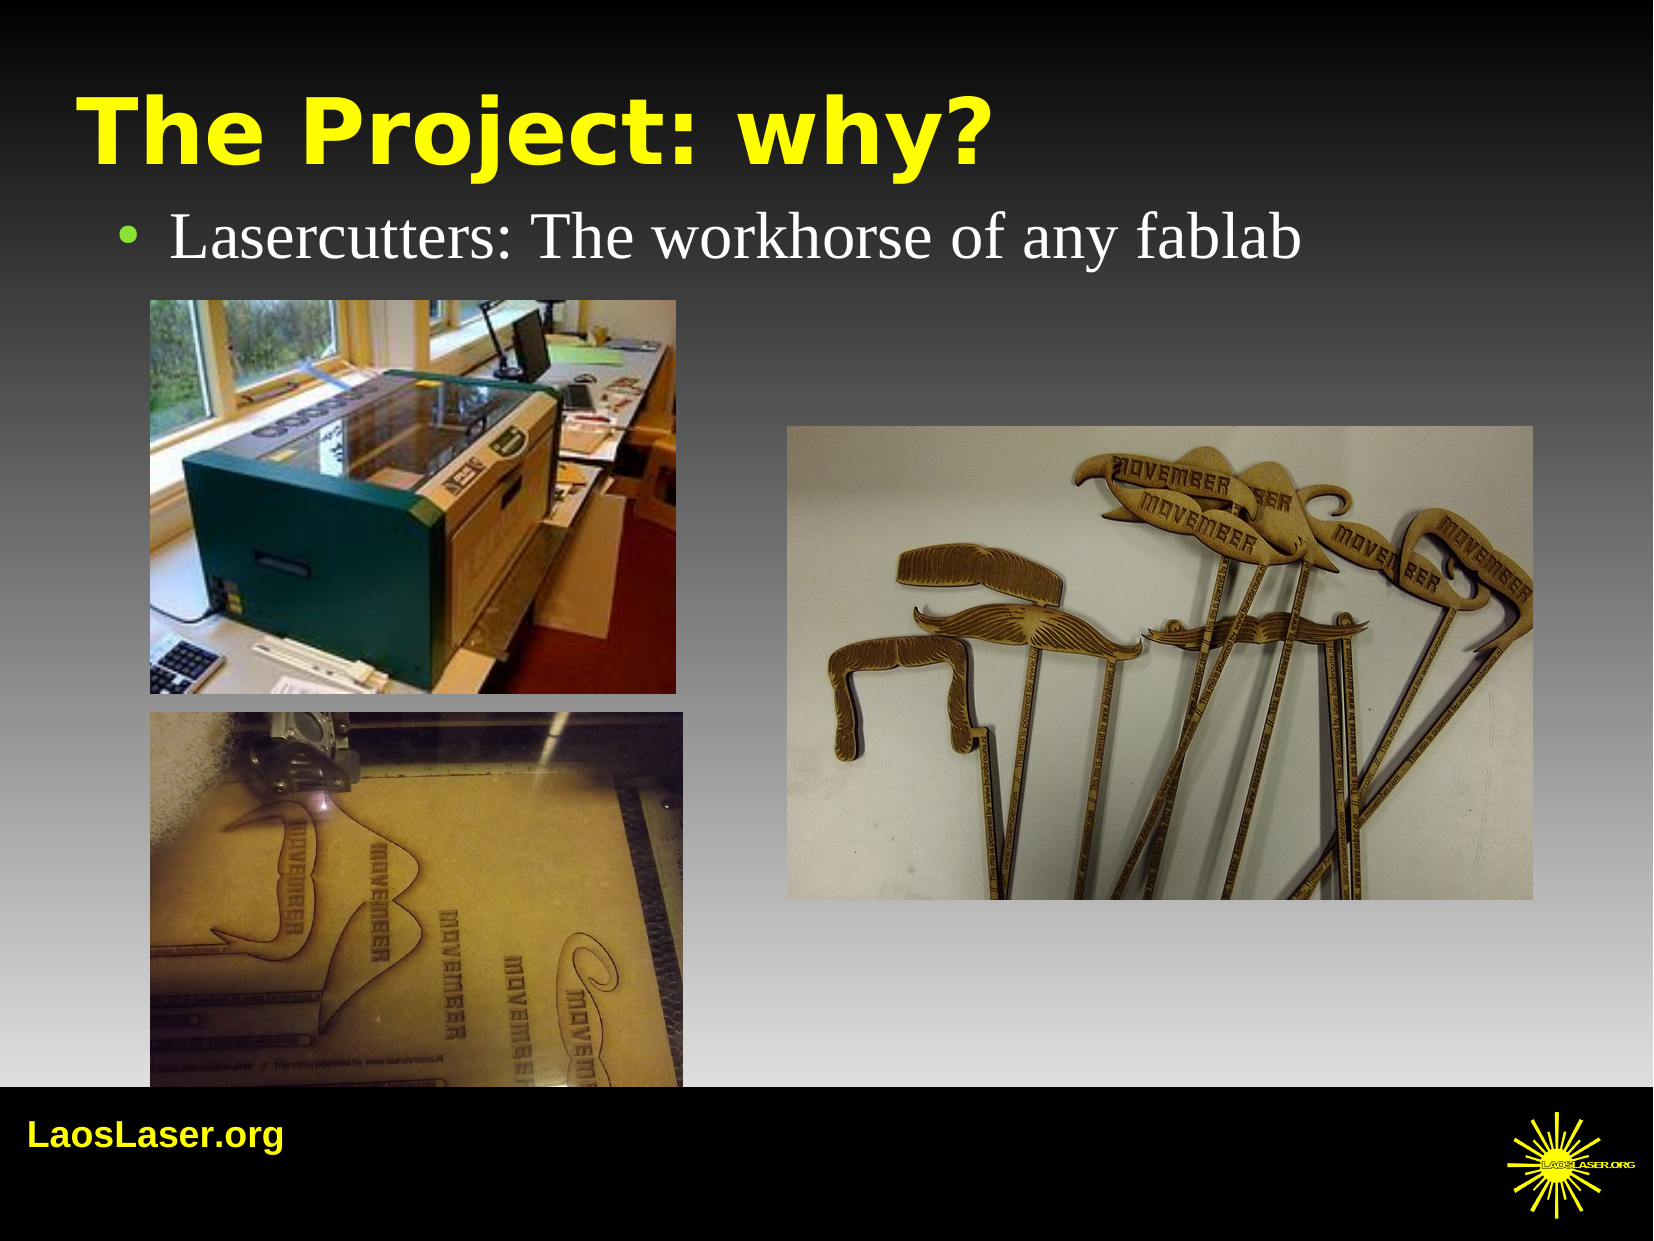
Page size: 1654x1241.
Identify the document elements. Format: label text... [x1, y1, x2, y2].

picture [150, 712, 683, 1087]
title The Project: why? [76, 29, 1565, 237]
picture [1502, 1108, 1640, 1225]
list Lasercutters: The workhorse of any fablab [80, 199, 1569, 960]
picture [787, 426, 1533, 901]
picture [150, 300, 676, 694]
